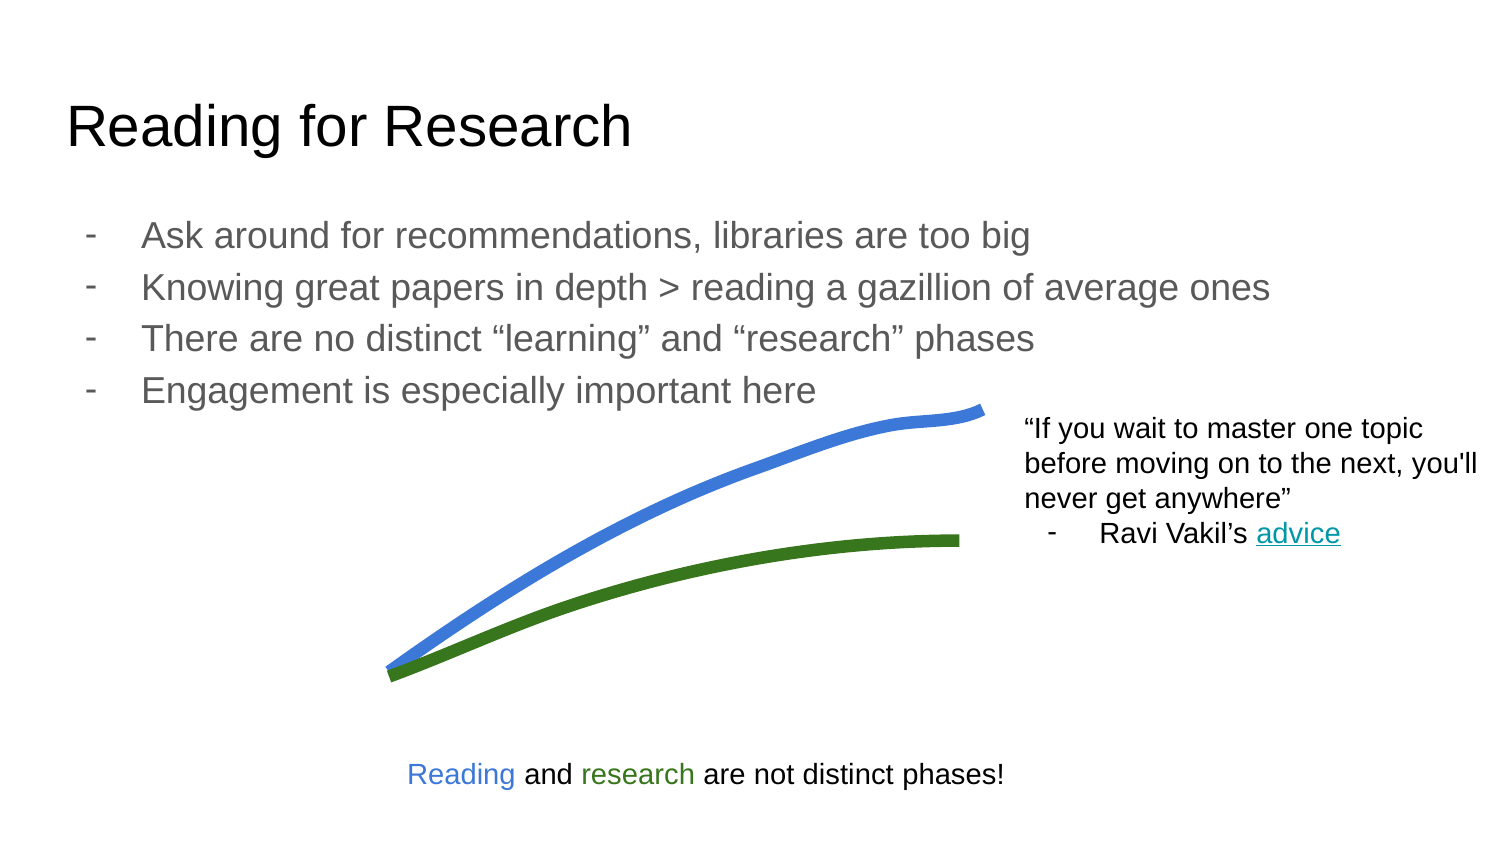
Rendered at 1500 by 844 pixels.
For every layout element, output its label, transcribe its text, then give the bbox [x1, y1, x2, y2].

title Reading for Research [51, 72, 1449, 167]
text_box “If you wait to master one topic before moving on to the next, you'll never get anywhere” Ravi Vakil’s advice [1009, 394, 1500, 644]
text_box Reading and research are not distinct phases! [392, 740, 1168, 831]
list Ask around for recommendations, libraries are too big Knowing great papers in depth > reading a gazillion of average ones There are no distinct “learning” and “research” phases Engagement is especially important here [51, 189, 1396, 750]
